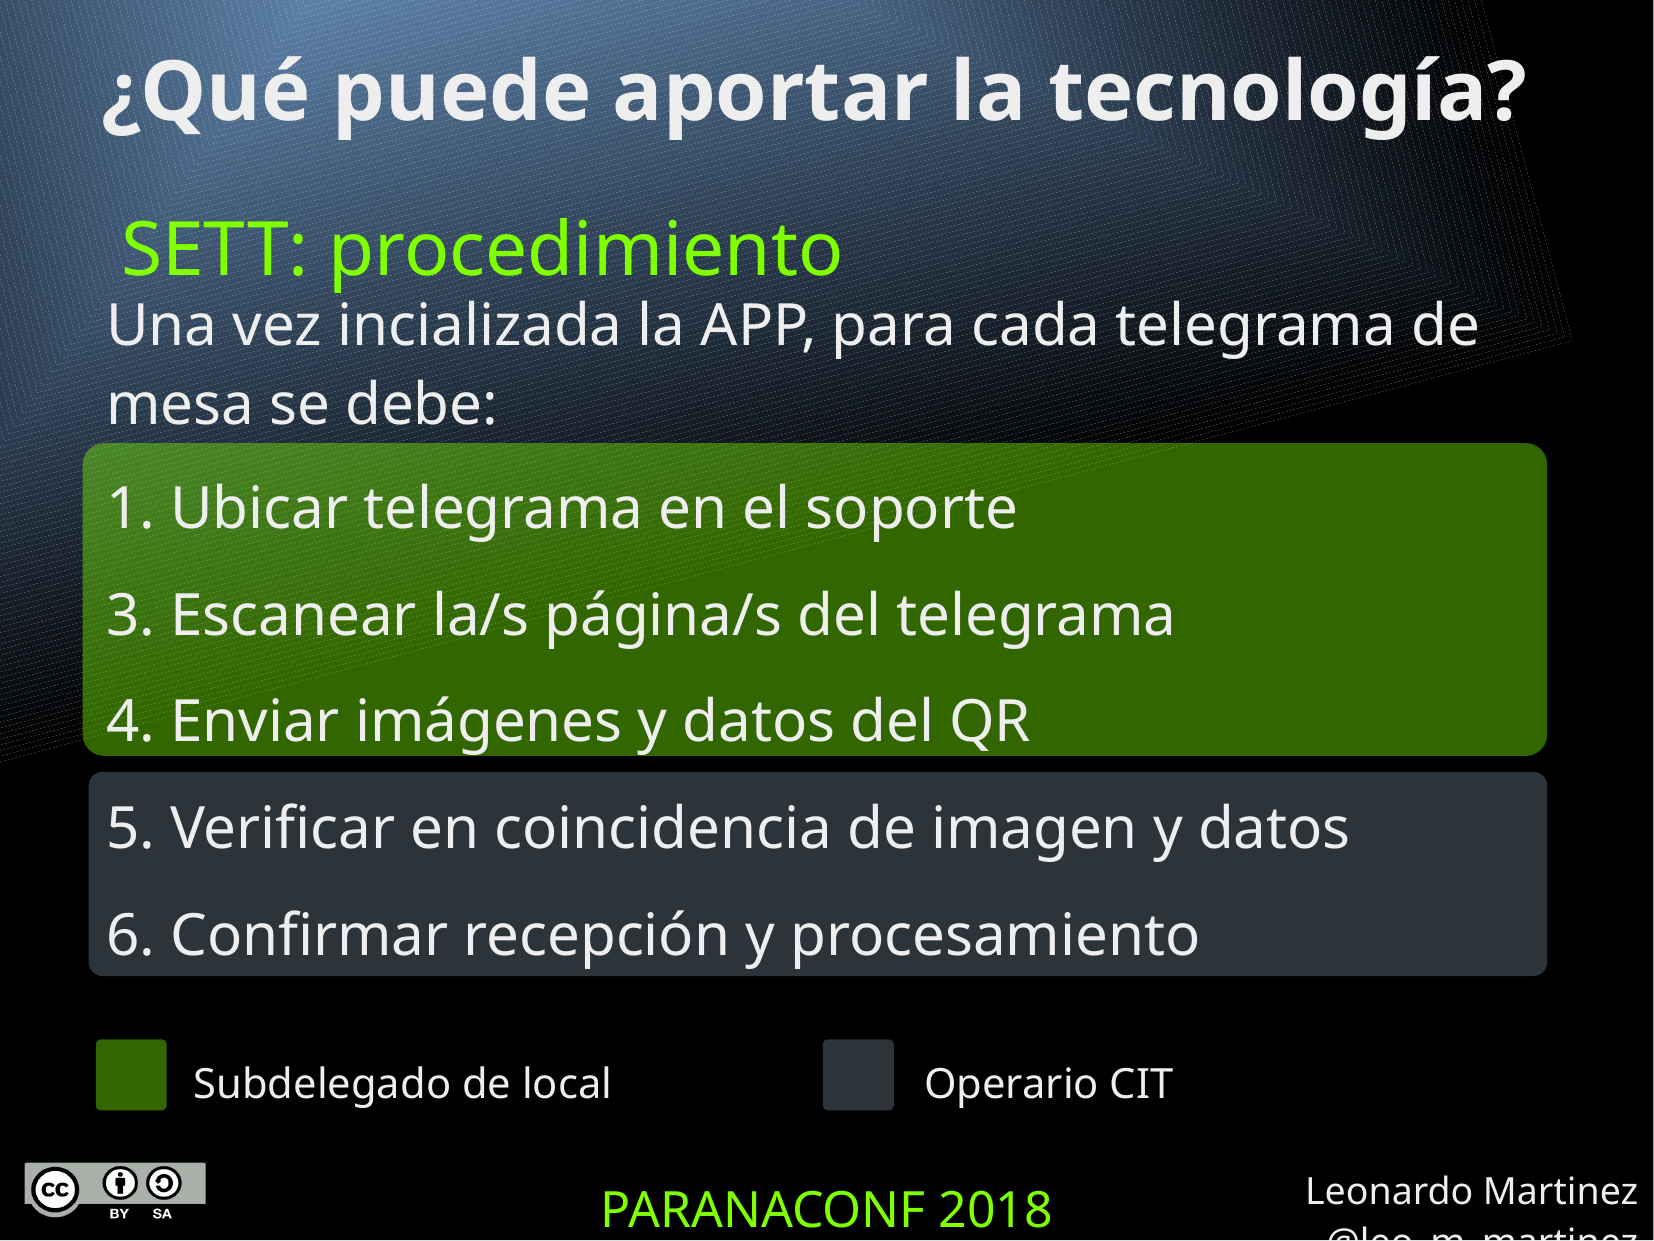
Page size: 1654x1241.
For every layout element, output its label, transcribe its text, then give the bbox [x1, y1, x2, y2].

text_box SETT: procedimiento [106, 187, 1016, 278]
picture [23, 1161, 207, 1222]
title 5. Verificar en coincidencia de imagen y datos [106, 783, 1619, 870]
text_box [95, 1039, 167, 1111]
title Una vez incializada la APP, para cada telegrama de mesa se debe: [106, 303, 1560, 421]
title PARANACONF 2018 [563, 1187, 1090, 1229]
title ¿Qué puede aportar la tecnología? [23, 29, 1607, 148]
text_box Subdelegado de local [178, 1046, 662, 1104]
text_box [88, 771, 1548, 977]
text_box Leonardo Martinez @leo_m_martinez [1204, 1157, 1654, 1241]
title 3. Escanear la/s página/s del telegrama [106, 569, 1595, 656]
text_box [82, 443, 1548, 756]
title 6. Confirmar recepción y procesamiento [106, 889, 1453, 977]
title 4. Enviar imágenes y datos del QR [106, 676, 1453, 763]
text_box Operario CIT [909, 1046, 1548, 1104]
text_box [822, 1039, 894, 1111]
title 1. Ubicar telegrama en el soporte [106, 462, 1140, 549]
